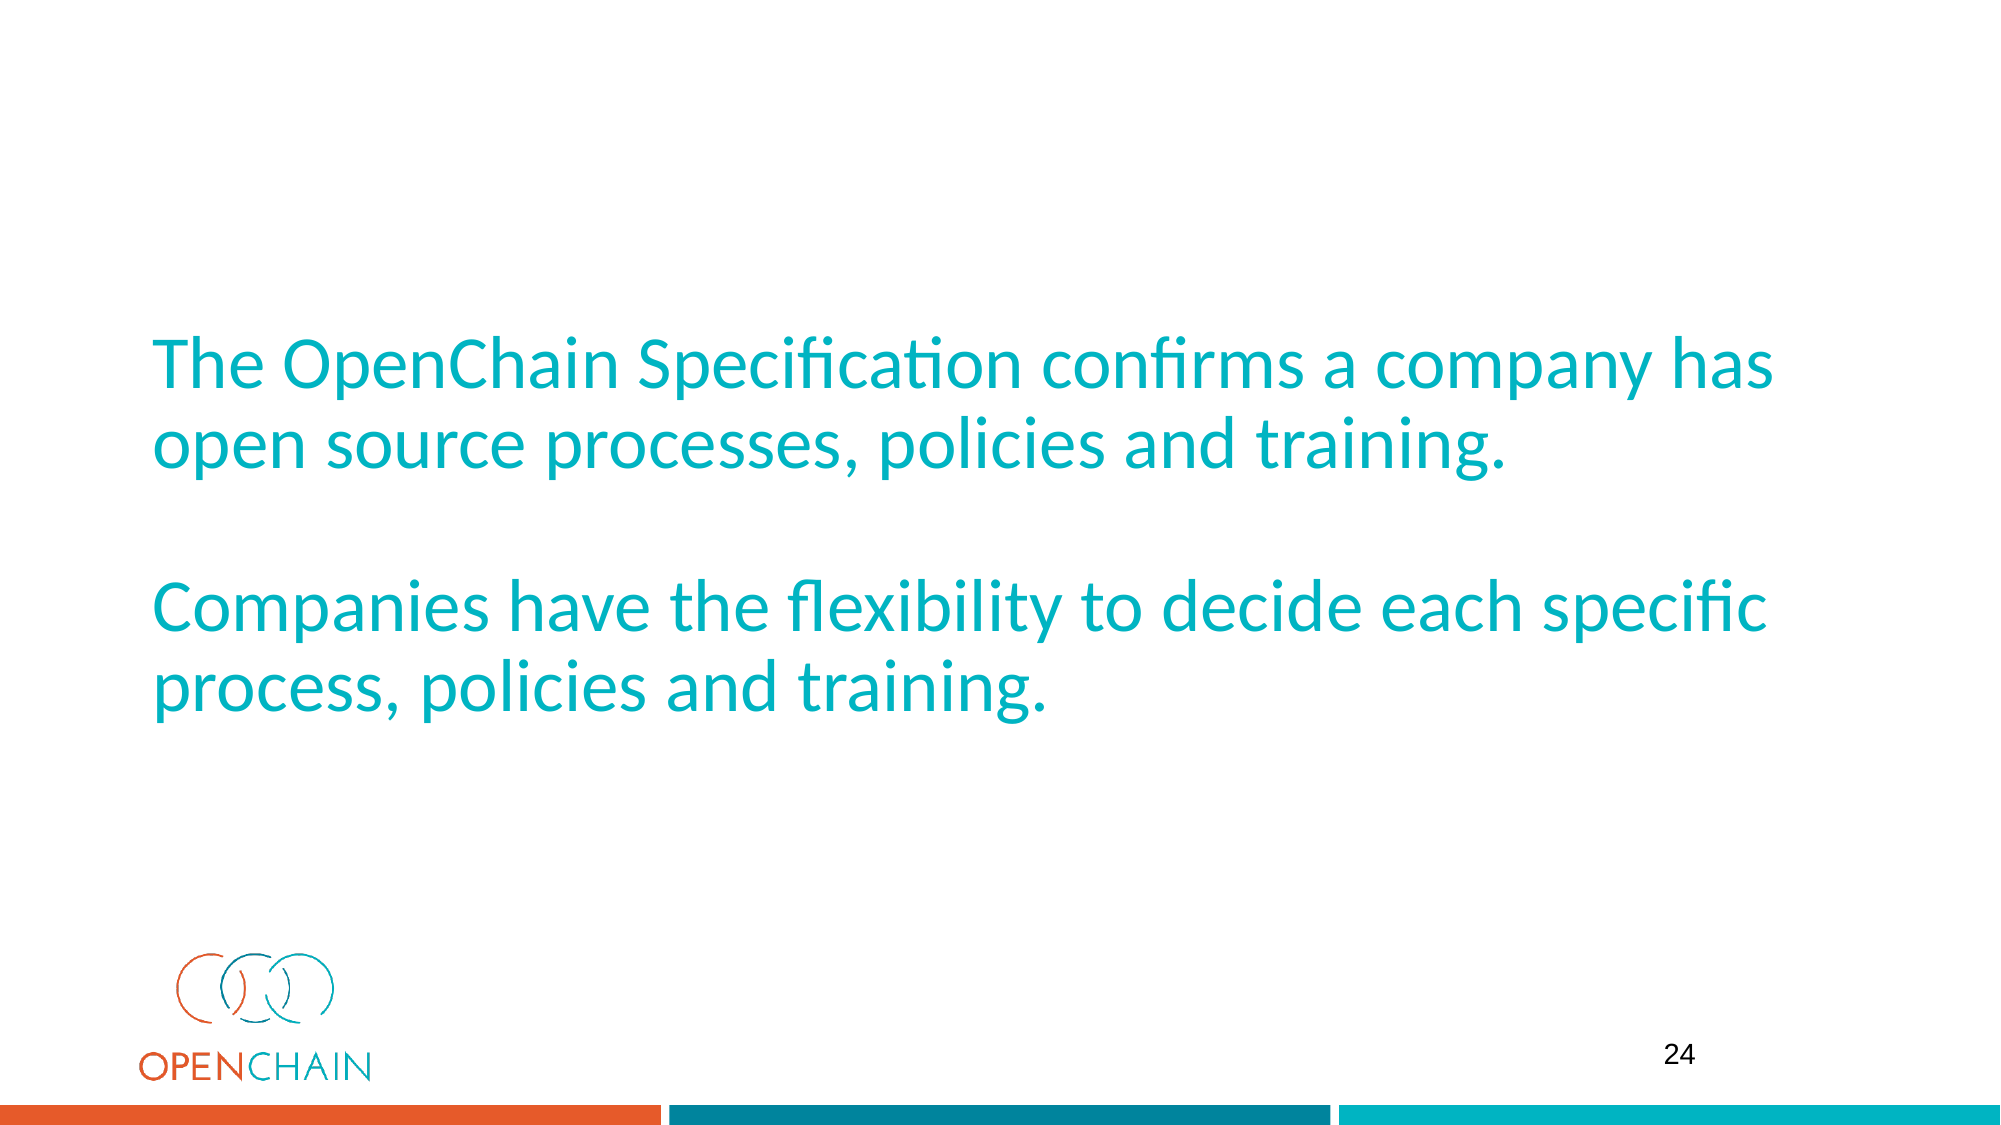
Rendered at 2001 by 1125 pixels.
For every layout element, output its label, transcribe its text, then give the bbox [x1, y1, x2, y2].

title The OpenChain Specification confirms a company has open source processes, policies and training. Companies have the flexibility to decide each specific process, policies and training. [137, 376, 1863, 594]
slide_number <number> [1648, 1022, 1863, 1083]
picture [137, 951, 372, 1082]
